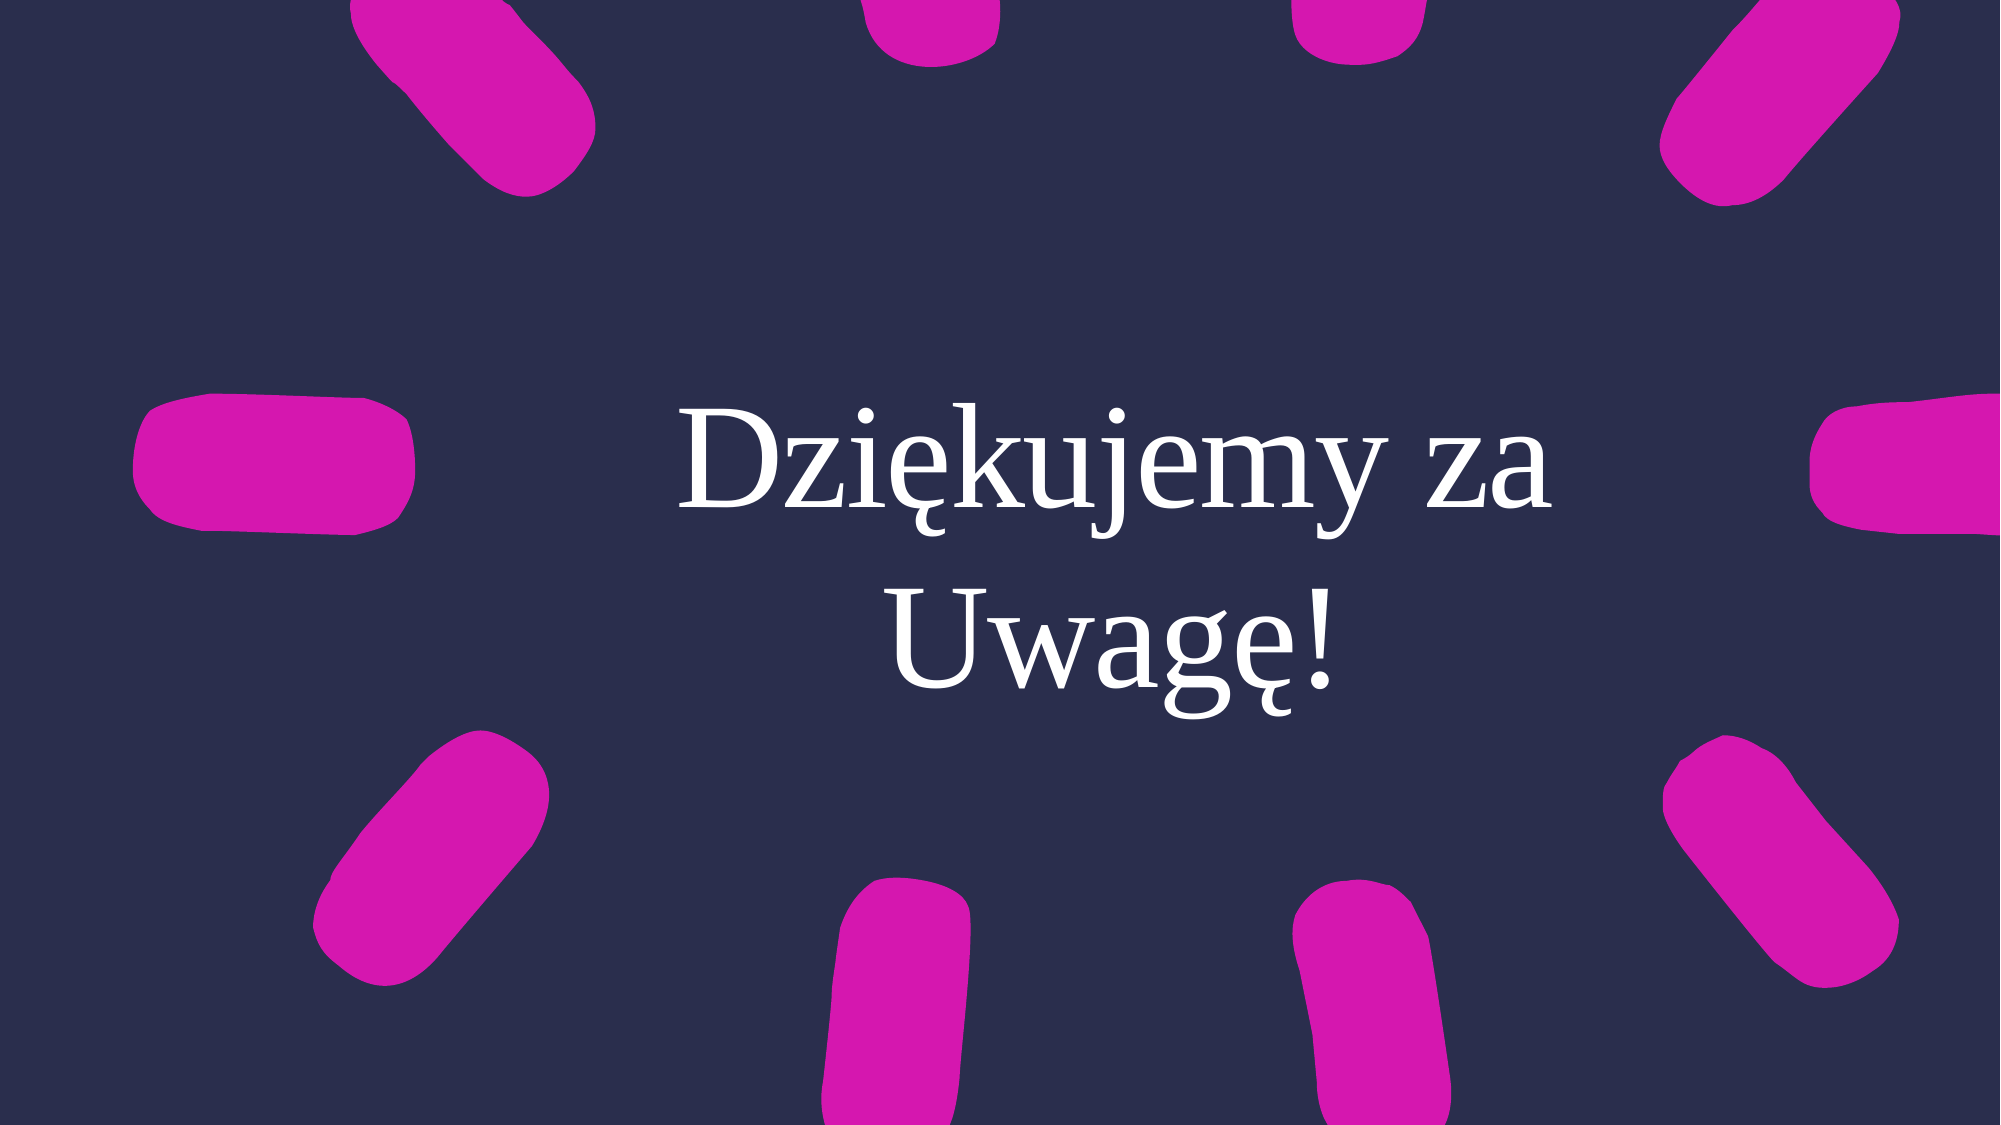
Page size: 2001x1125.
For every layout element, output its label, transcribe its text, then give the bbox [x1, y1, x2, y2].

text_box [0, 0, 2000, 1125]
title Dziękujemy za Uwagę! [660, 119, 1567, 717]
